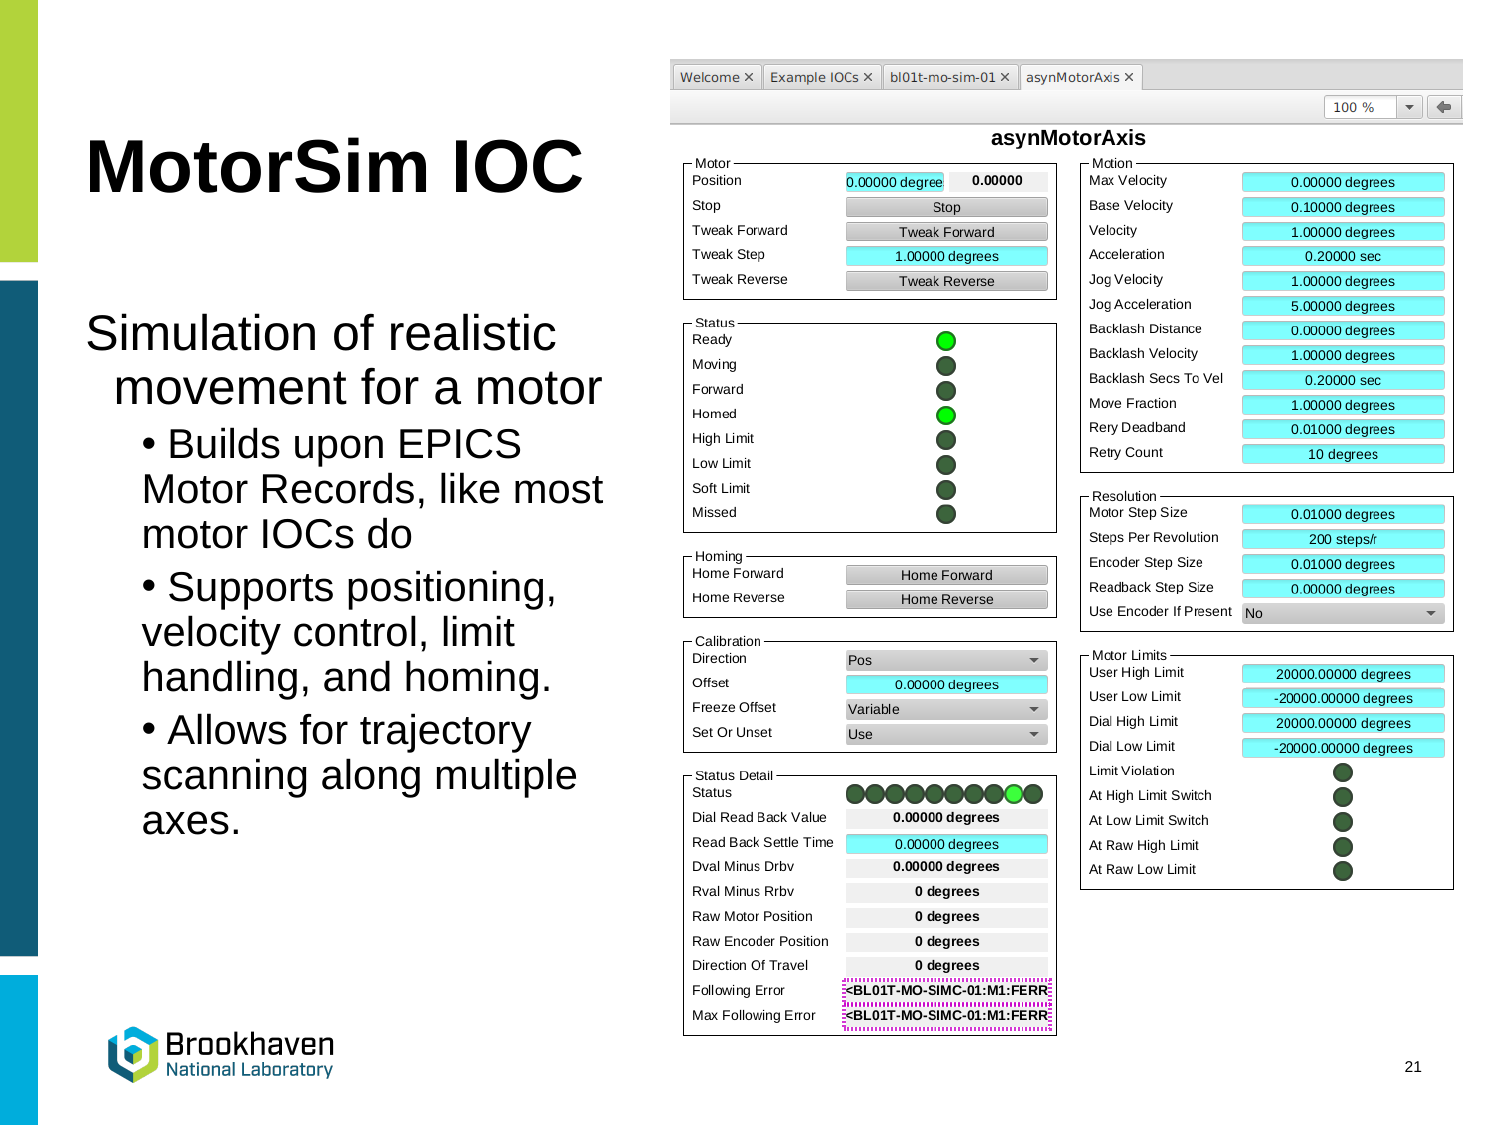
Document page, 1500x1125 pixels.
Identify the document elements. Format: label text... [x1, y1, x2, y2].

list Simulation of realistic movement for a motor Builds upon EPICS Motor Records, like most motor IOCs do Supports positioning, velocity control, limit handling, and homing. Allows for trajectory scanning along multiple axes. [70, 299, 638, 990]
slide_number <number> [1376, 1039, 1430, 1097]
picture [0, 0, 1500, 1125]
title MotorSim IOC [70, 59, 670, 278]
